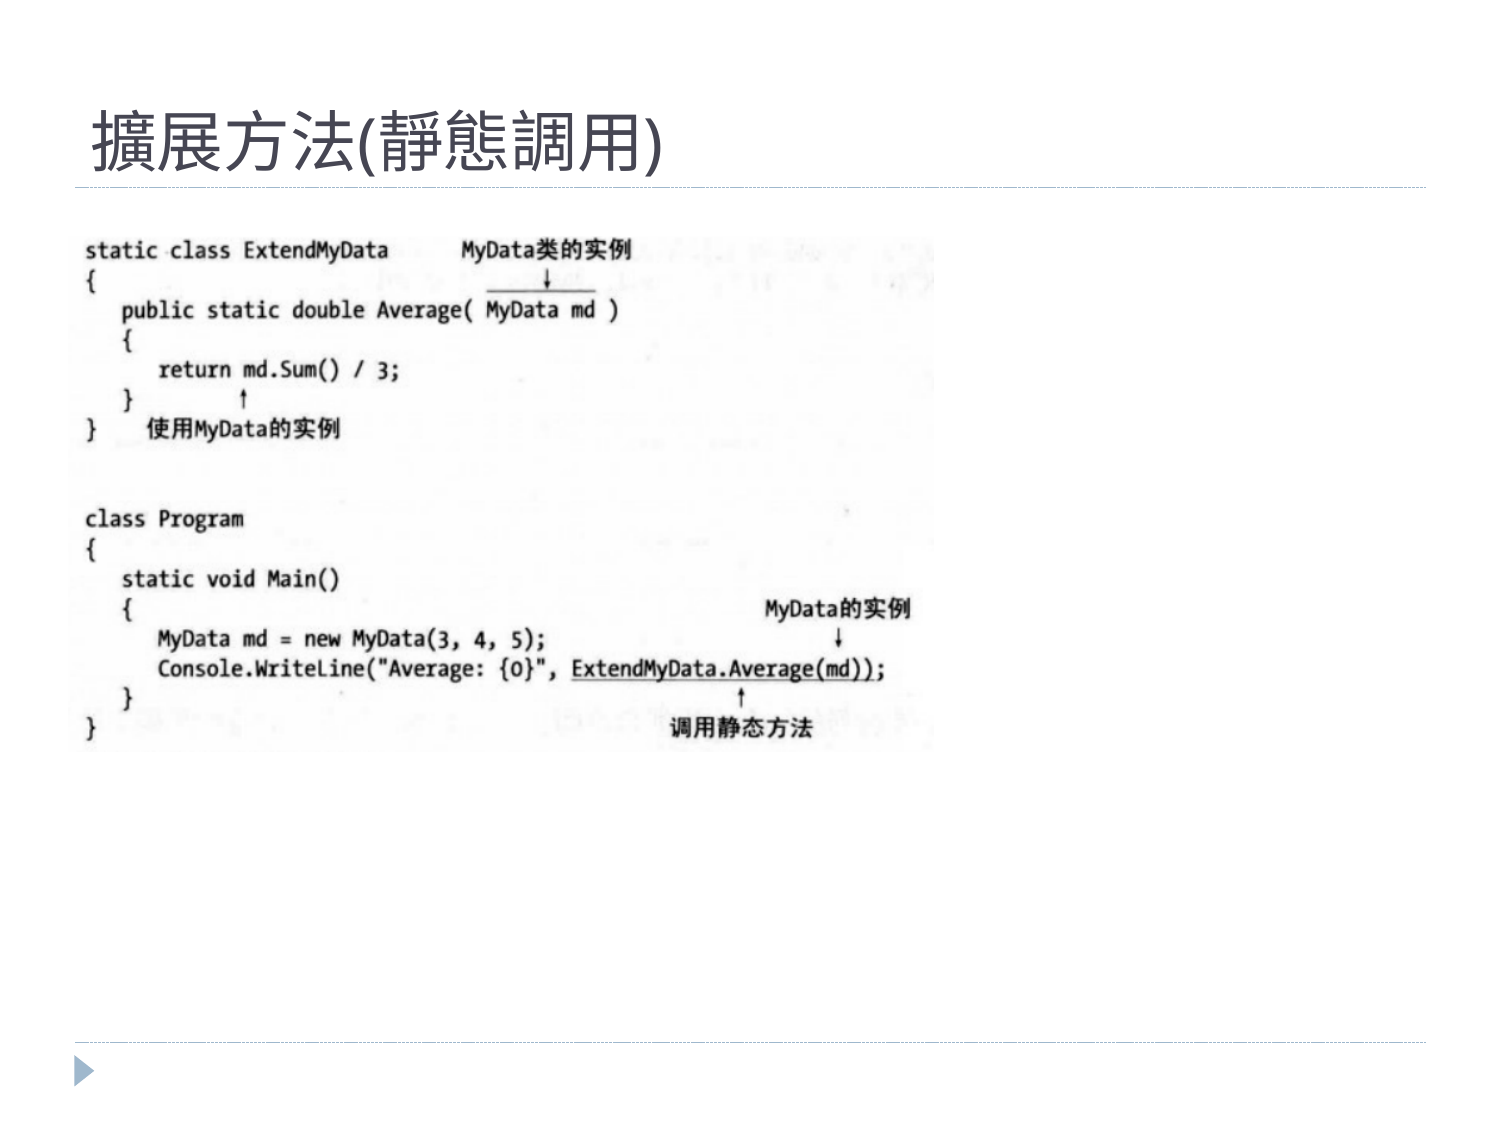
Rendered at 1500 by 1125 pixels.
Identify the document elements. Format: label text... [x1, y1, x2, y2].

title 擴展方法(靜態調用) [75, 25, 1426, 188]
picture [68, 236, 934, 752]
